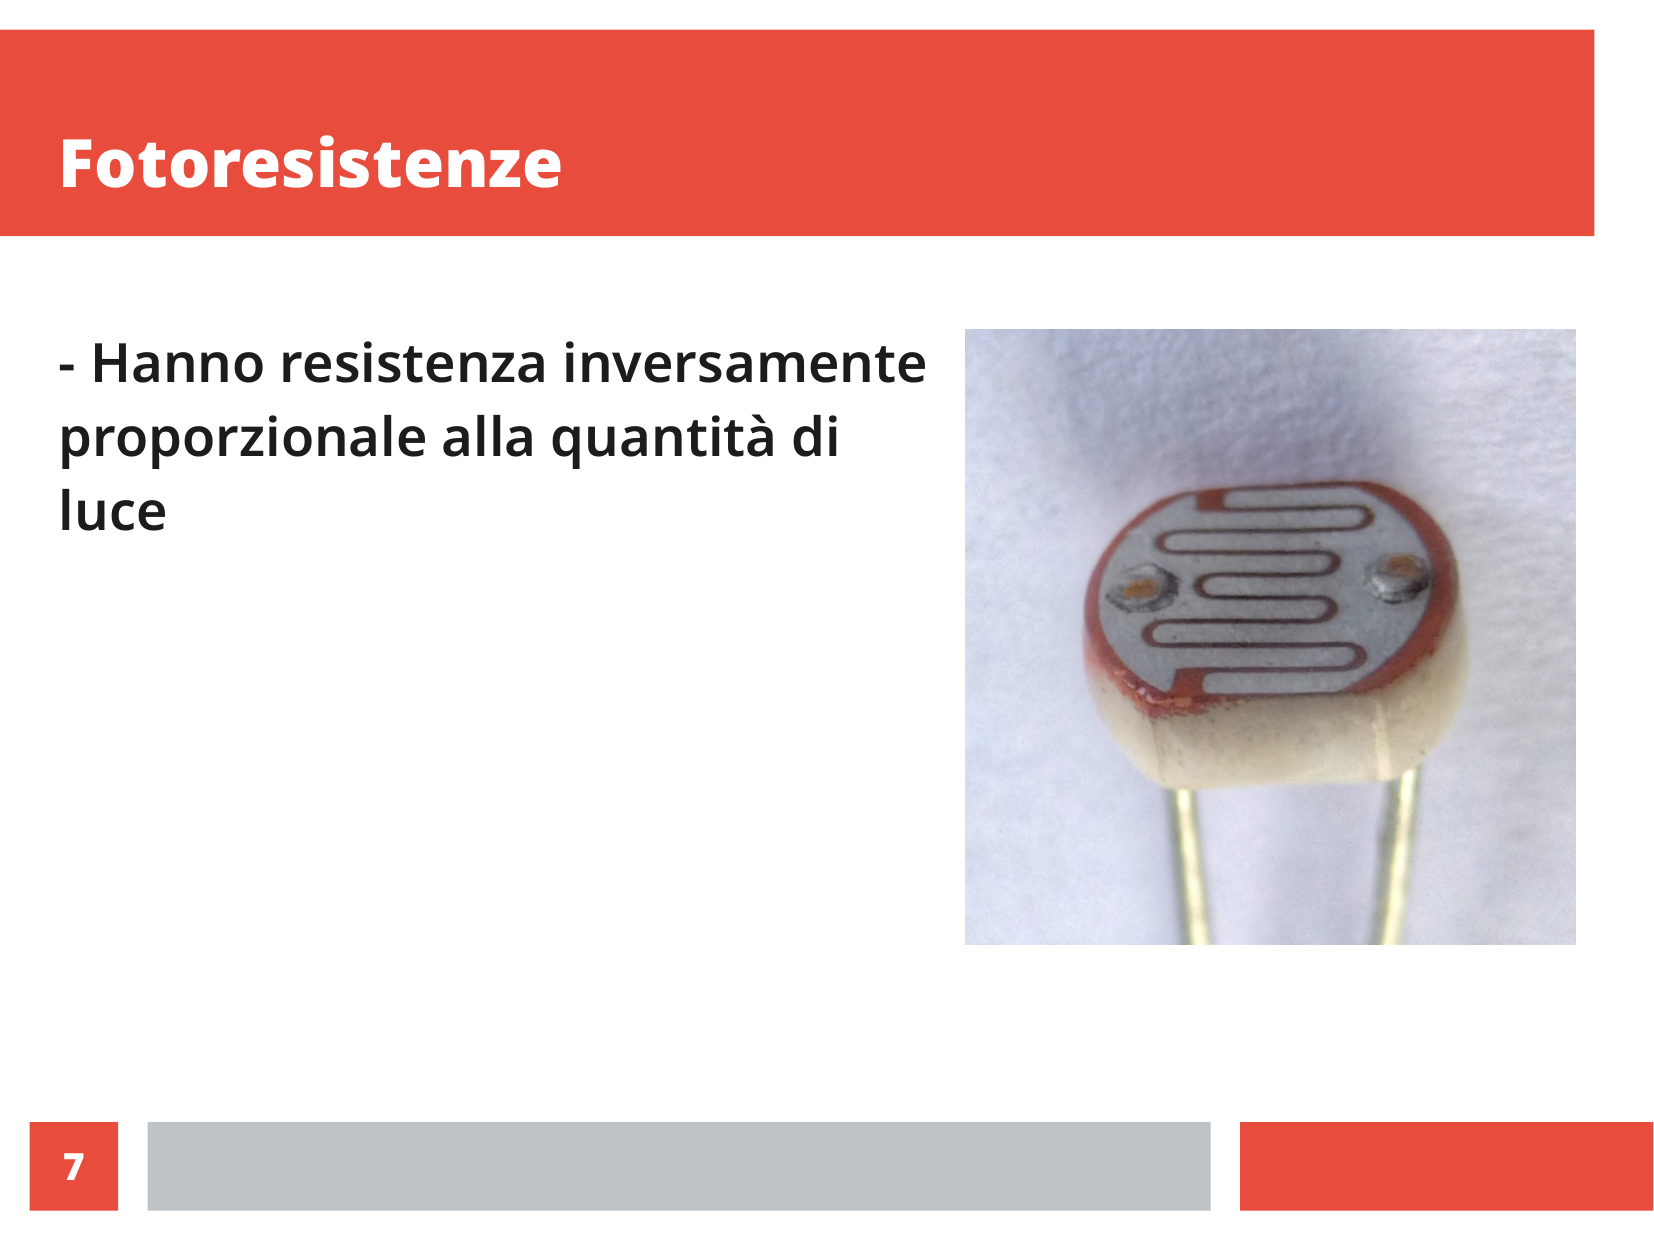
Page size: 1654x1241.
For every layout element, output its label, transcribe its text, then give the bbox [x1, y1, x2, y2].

title Fotoresistenze [59, 59, 1595, 207]
list - Hanno resistenza inversamente proporzionale alla quantità di luce [59, 324, 946, 1093]
picture [965, 329, 1576, 945]
